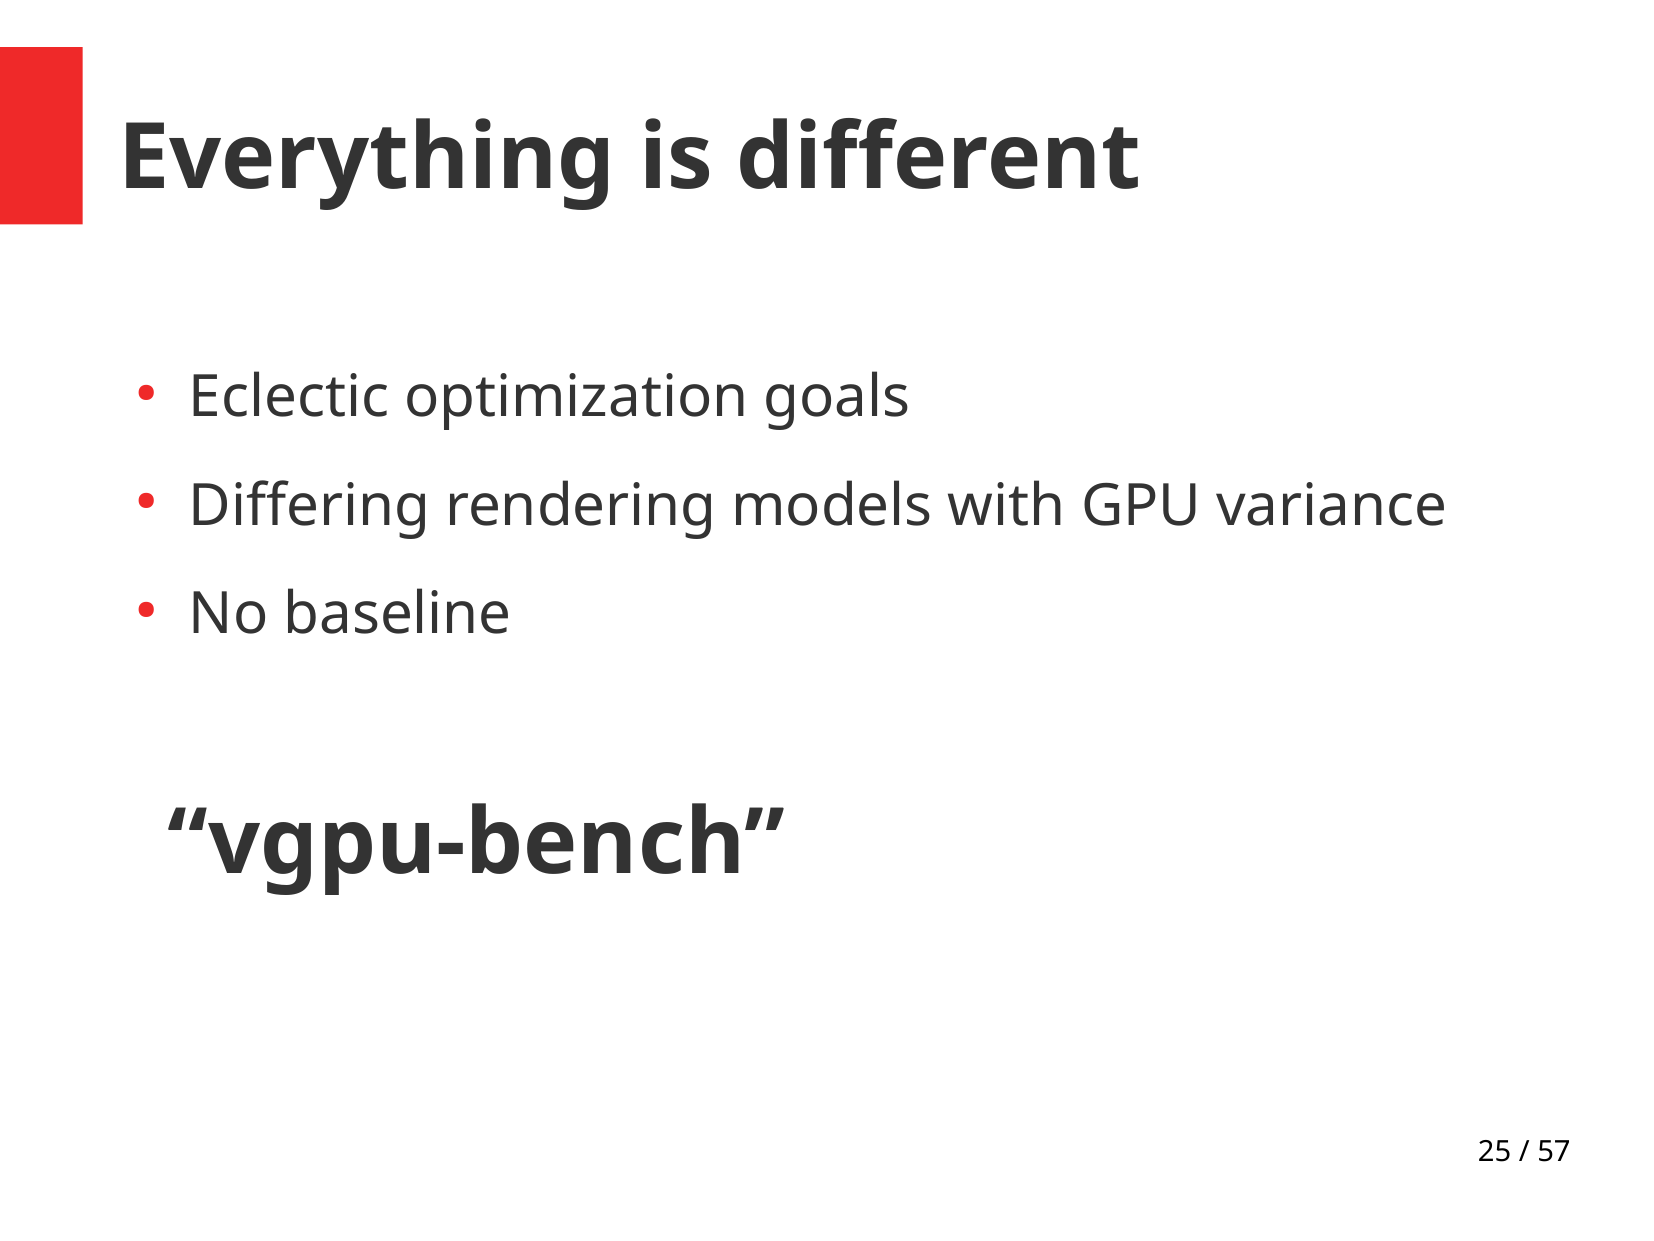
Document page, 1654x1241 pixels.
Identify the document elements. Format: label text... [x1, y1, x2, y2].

list Eclectic optimization goals Differing rendering models with GPU variance No baseline [118, 354, 1536, 706]
title “vgpu-bench” [167, 735, 1621, 943]
title Everything is different [118, 49, 1571, 257]
